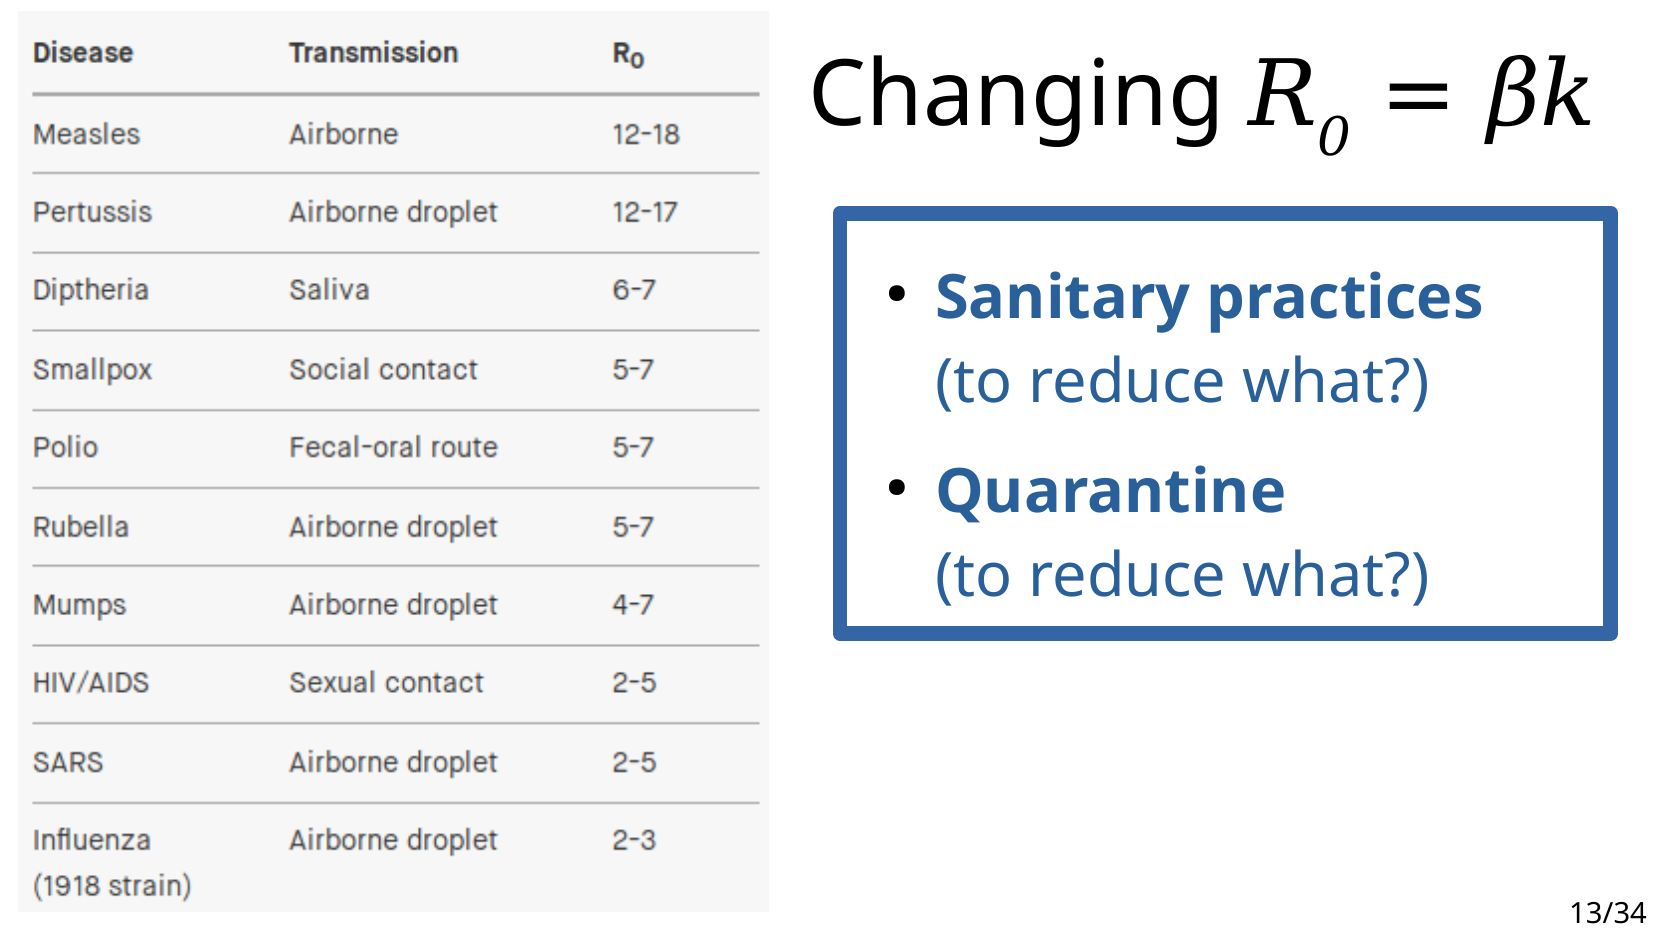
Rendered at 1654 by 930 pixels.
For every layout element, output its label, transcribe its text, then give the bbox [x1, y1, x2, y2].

list Sanitary practices (to reduce what?) Quarantine (to reduce what?) [870, 252, 1571, 616]
title Changing R0 = βk [751, 0, 1653, 195]
picture [17, 11, 770, 912]
